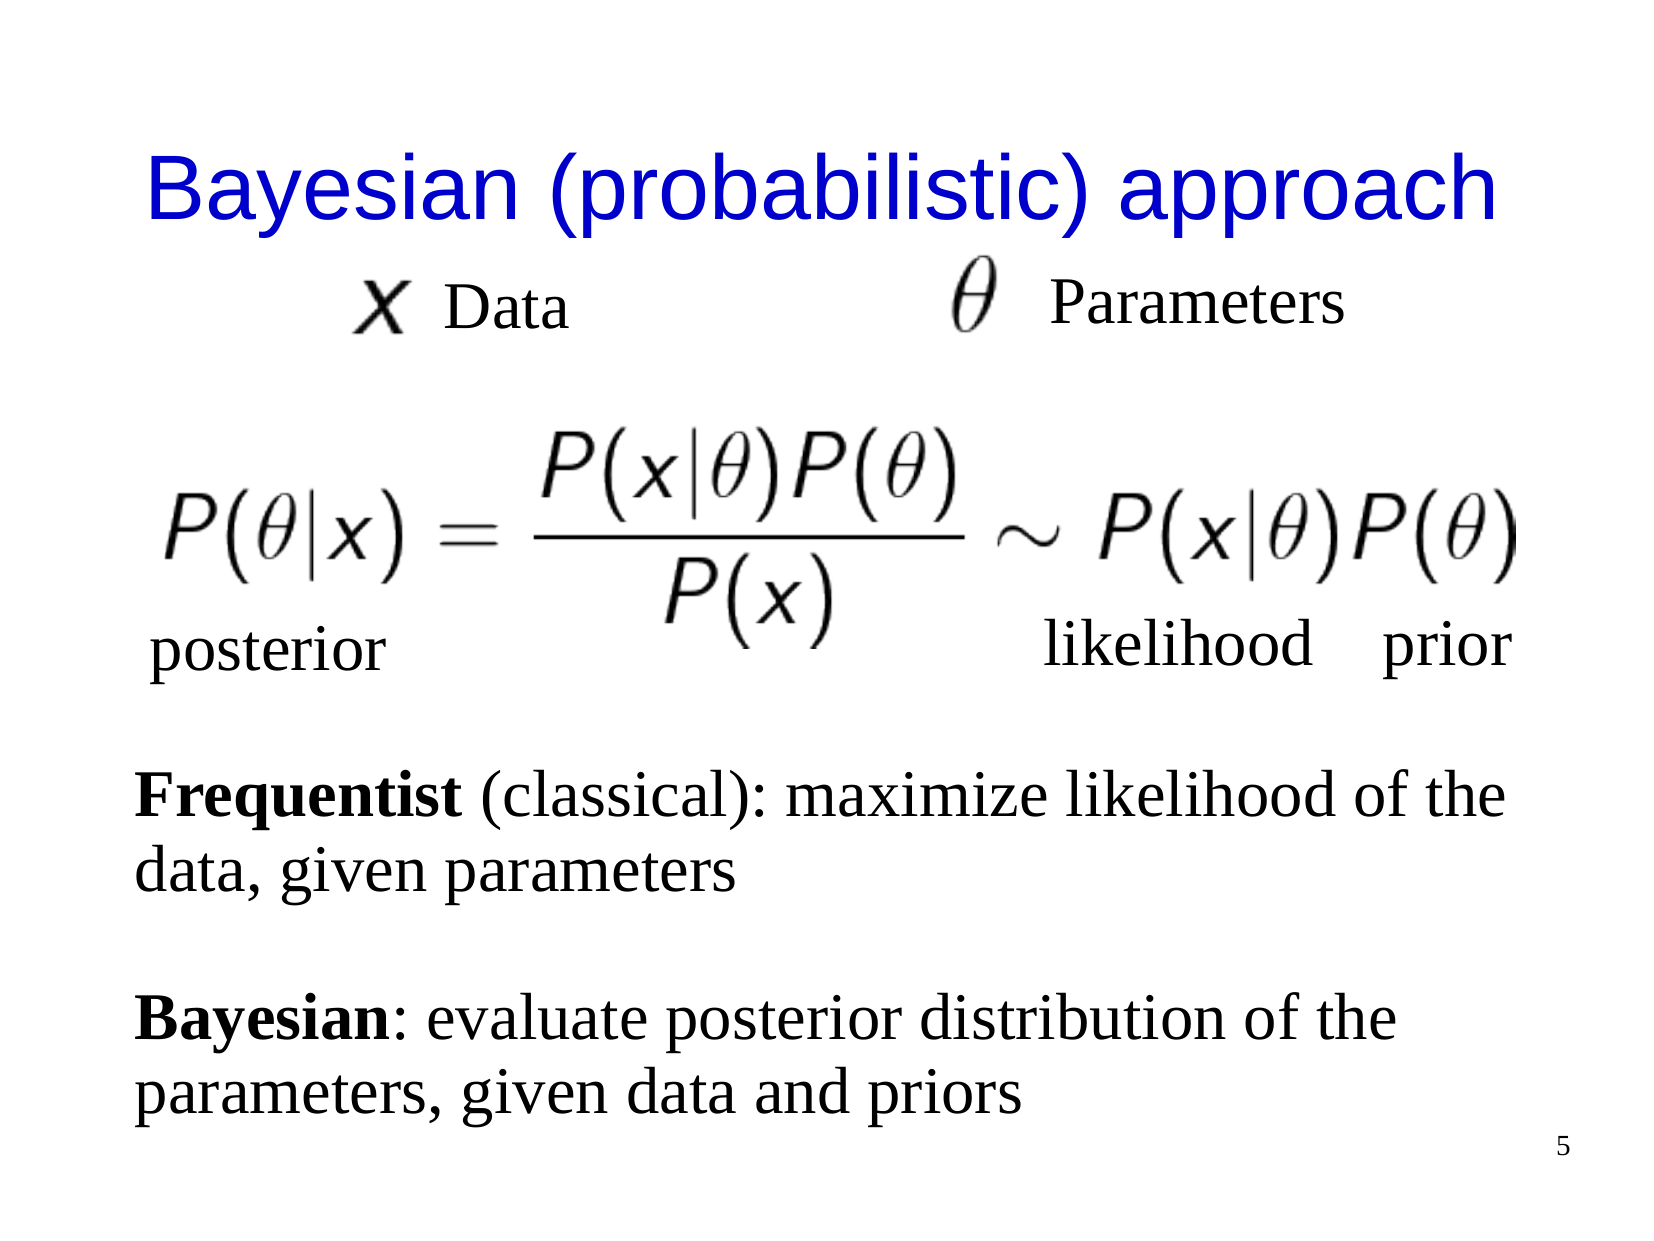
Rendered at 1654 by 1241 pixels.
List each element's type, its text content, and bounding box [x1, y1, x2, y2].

title Bayesian (probabilistic) approach [144, 116, 1545, 260]
picture [344, 260, 421, 361]
text_box likelihood [1028, 598, 1344, 689]
text_box Data [429, 262, 601, 351]
text_box Frequentist (classical): maximize likelihood of the data, given parameters Bayesian: evaluate posterior distribution of the parameters, given data and priors [120, 750, 1561, 1136]
text_box Parameters [1035, 256, 1610, 346]
picture [164, 411, 1516, 649]
picture [948, 260, 1009, 346]
text_box prior [1367, 598, 1536, 690]
text_box posterior [135, 603, 451, 695]
